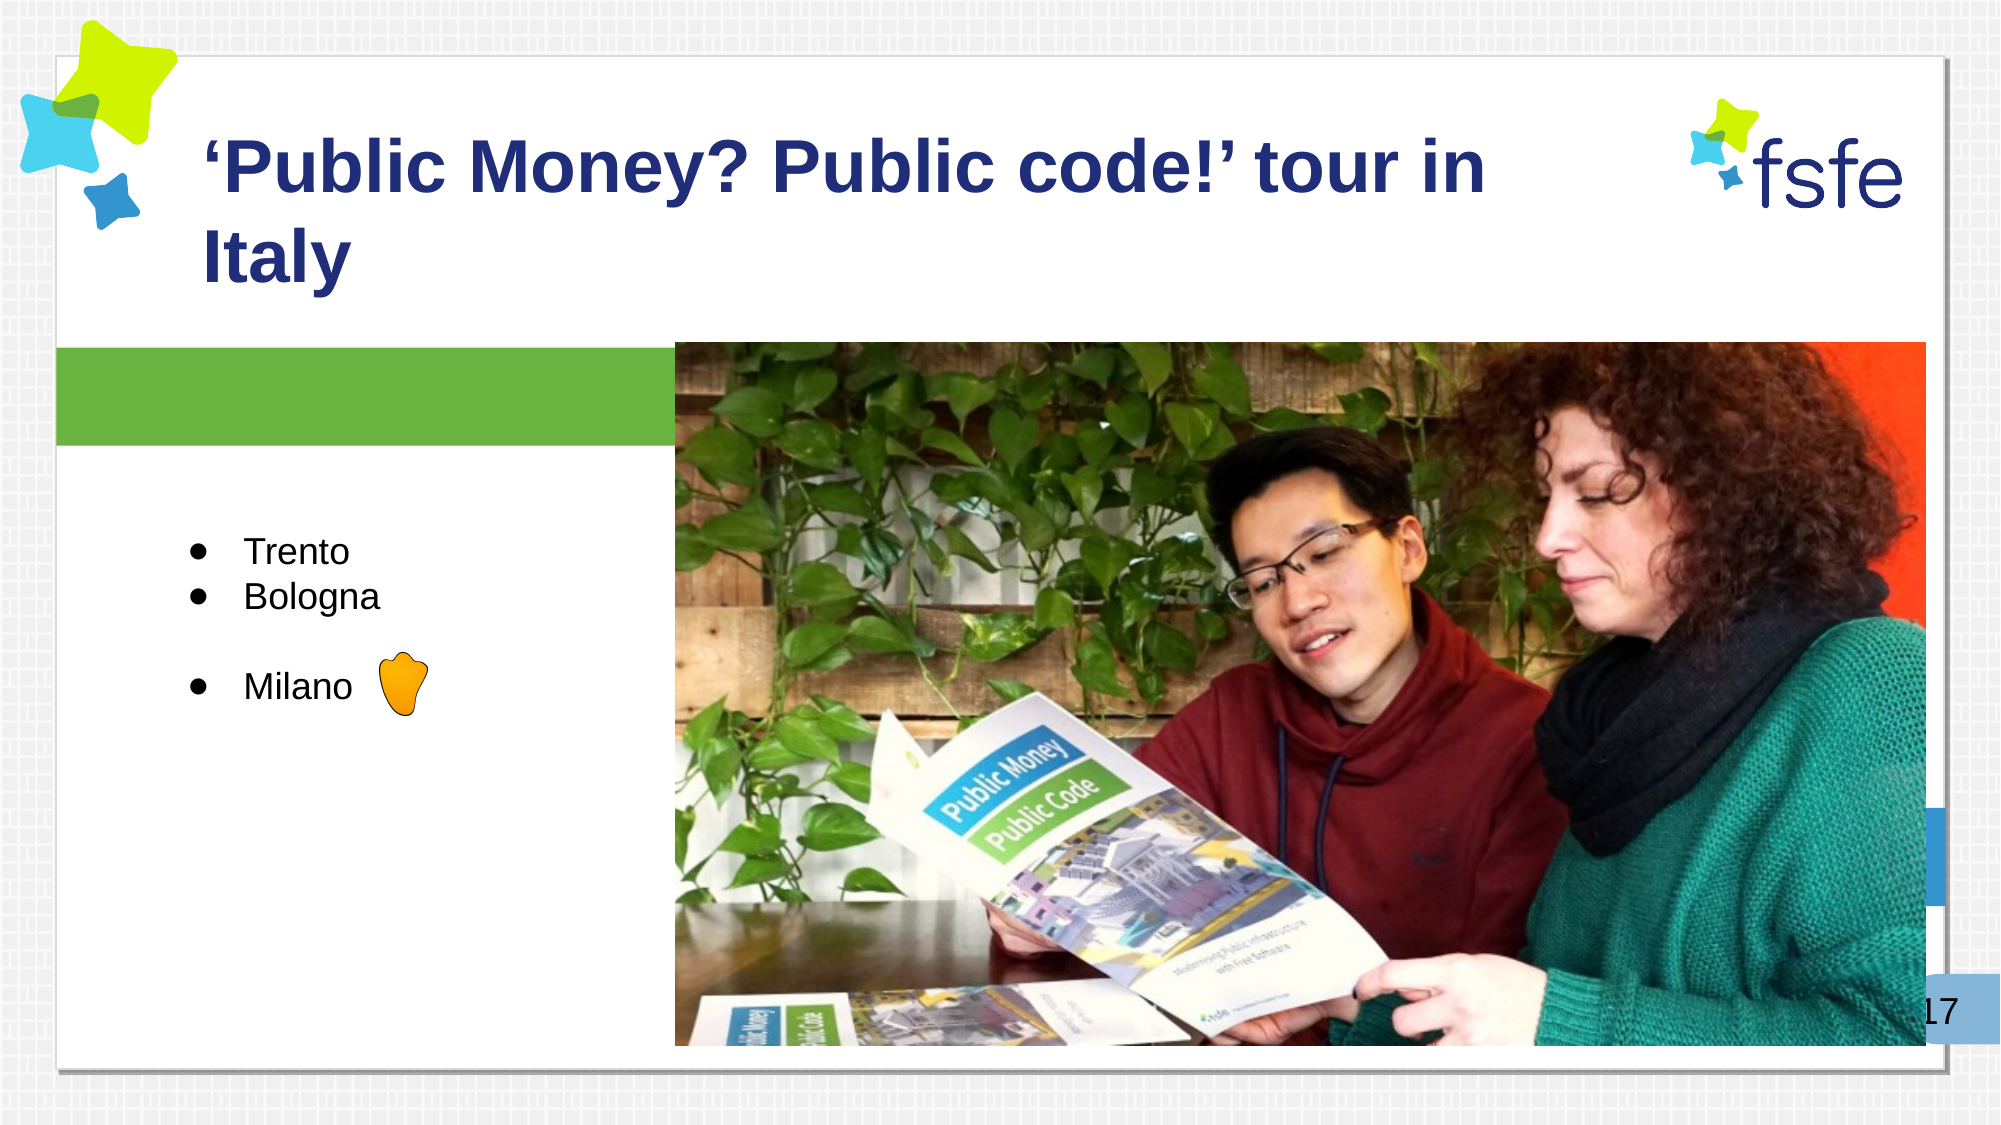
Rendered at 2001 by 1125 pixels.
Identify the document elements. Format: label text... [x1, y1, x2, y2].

text_box Trento Bologna Milano [153, 519, 603, 703]
picture [0, 0, 2001, 1125]
text_box ‘Public Money? Public code!’ tour in Italy [187, 110, 1613, 196]
